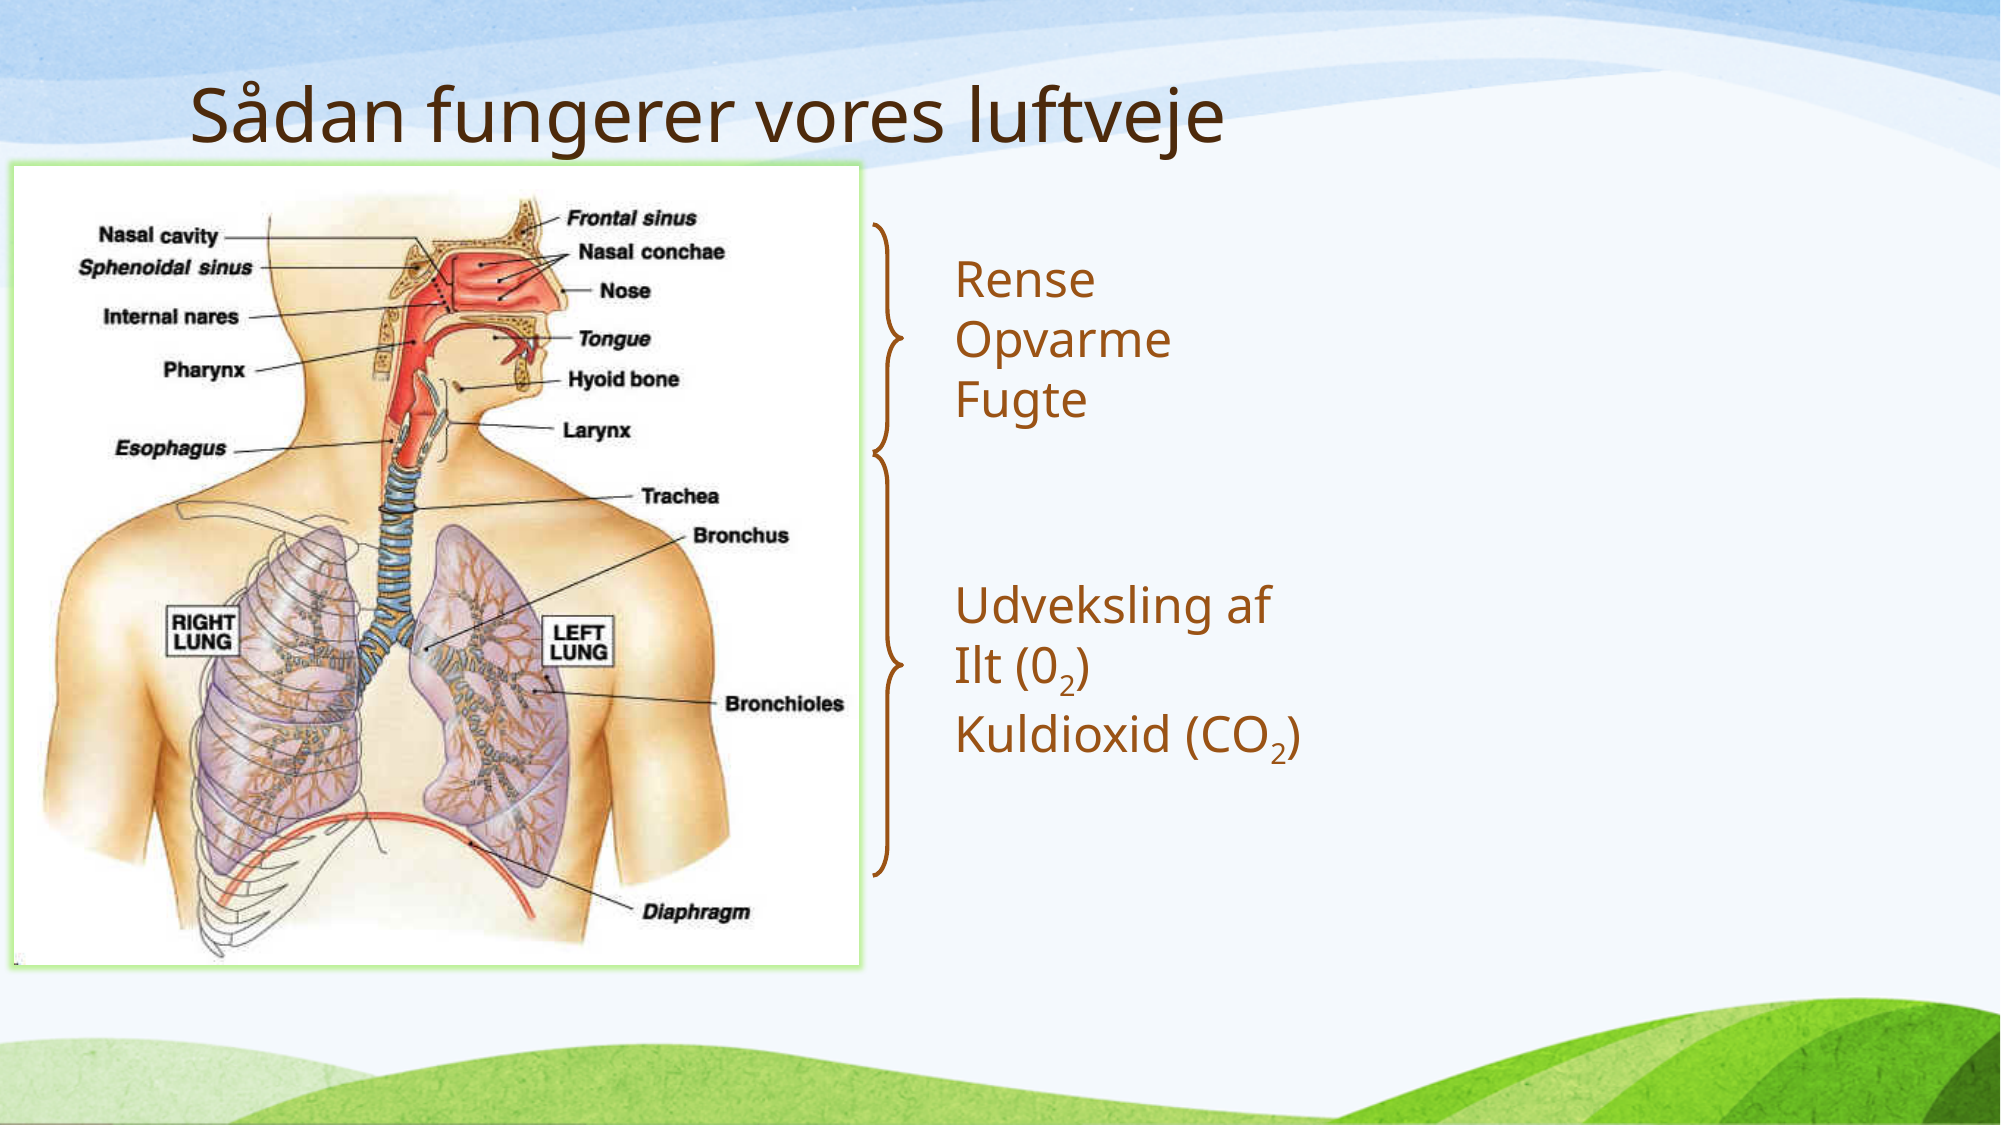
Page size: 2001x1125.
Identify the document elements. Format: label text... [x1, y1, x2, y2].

text_box Rense Opvarme Fugte [939, 239, 1257, 435]
text_box Udveksling af Ilt (02) Kuldioxid (CO2) [939, 566, 1401, 778]
title Sådan fungerer vores luftveje [174, 50, 1825, 167]
picture [0, 0, 2001, 1125]
